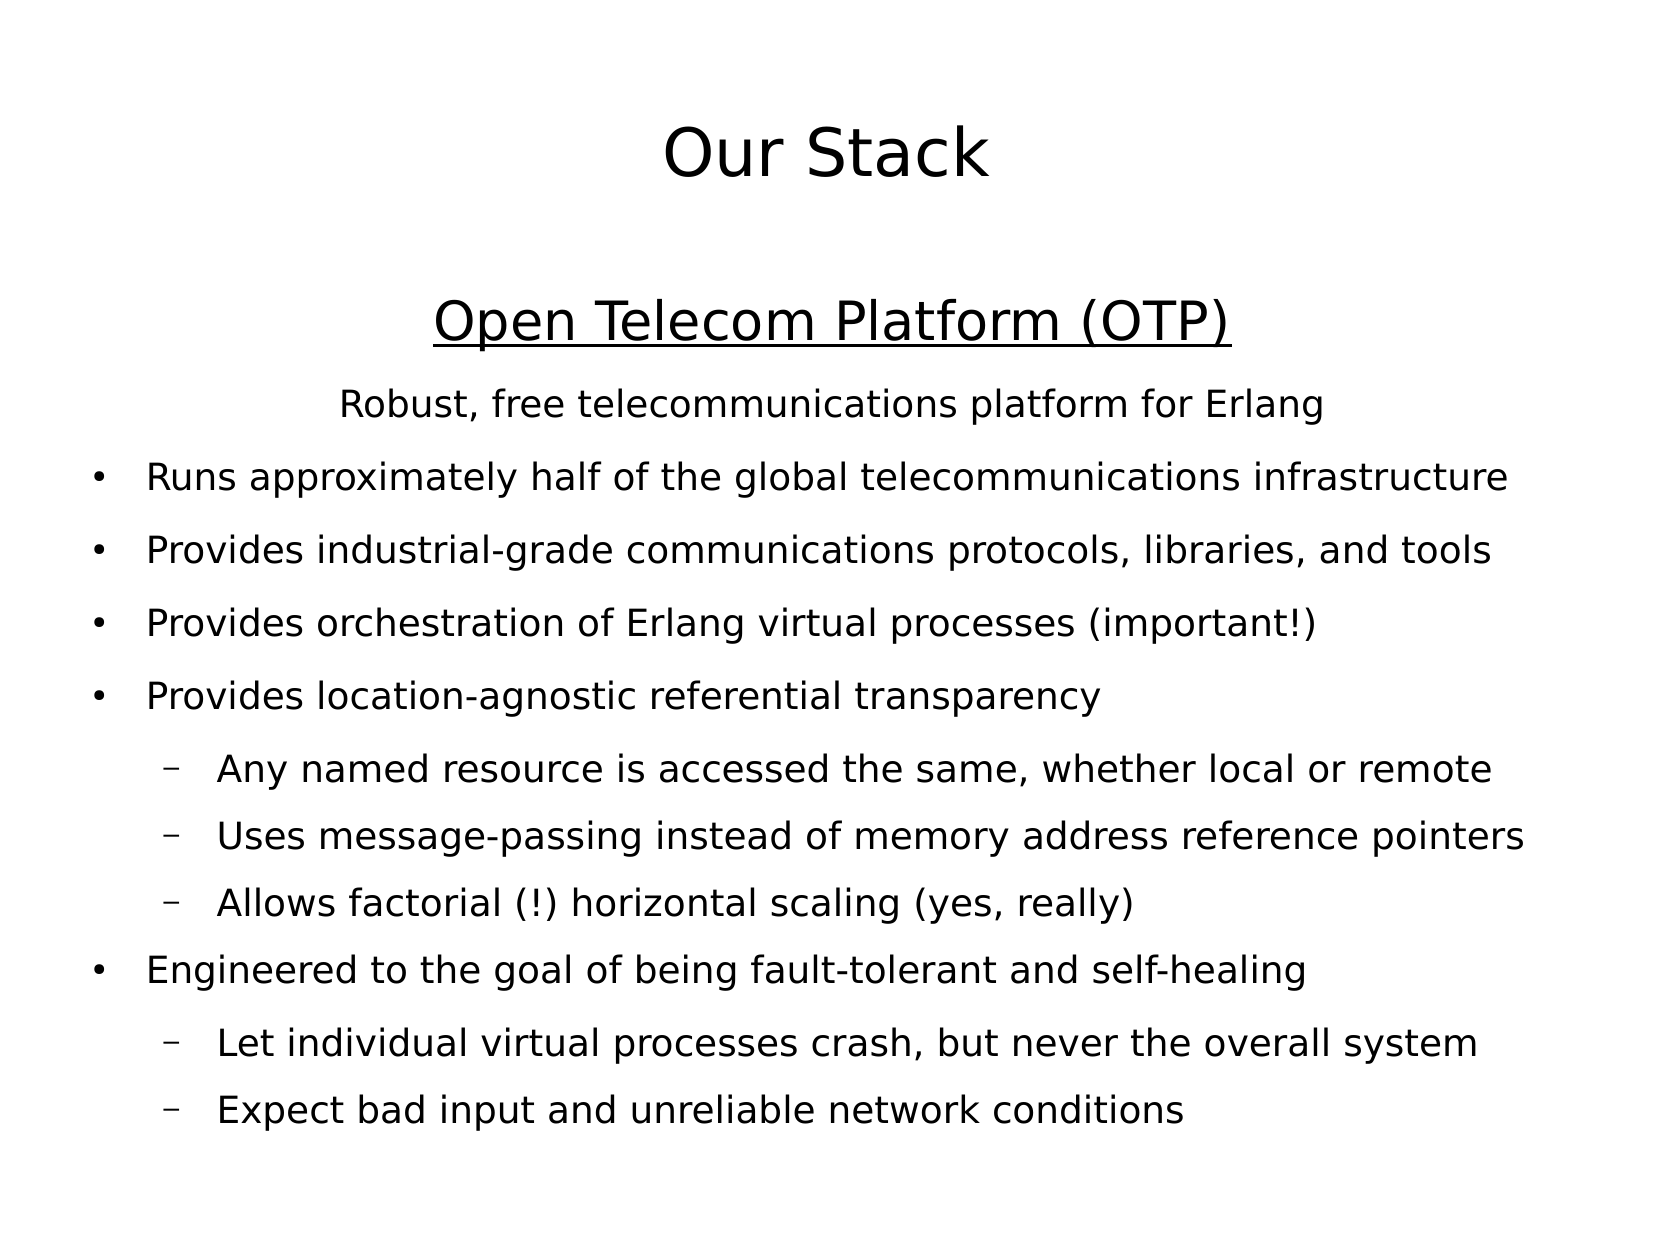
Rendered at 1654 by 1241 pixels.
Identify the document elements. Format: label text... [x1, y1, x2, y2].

list Open Telecom Platform (OTP) Robust, free telecommunications platform for Erlang Runs approximately half of the global telecommunications infrastructure Provides industrial-grade communications protocols, libraries, and tools Provides orchestration of Erlang virtual processes (important!) Provides location-agnostic referential transparency Any named resource is accessed the same, whether local or remote Uses message-passing instead of memory address reference pointers Allows factorial (!) horizontal scaling (yes, really) Engineered to the goal of being fault-tolerant and self-healing Let individual virtual processes crash, but never the overall system Expect bad input and unreliable network conditions [75, 290, 1591, 1201]
title Our Stack [82, 49, 1571, 257]
